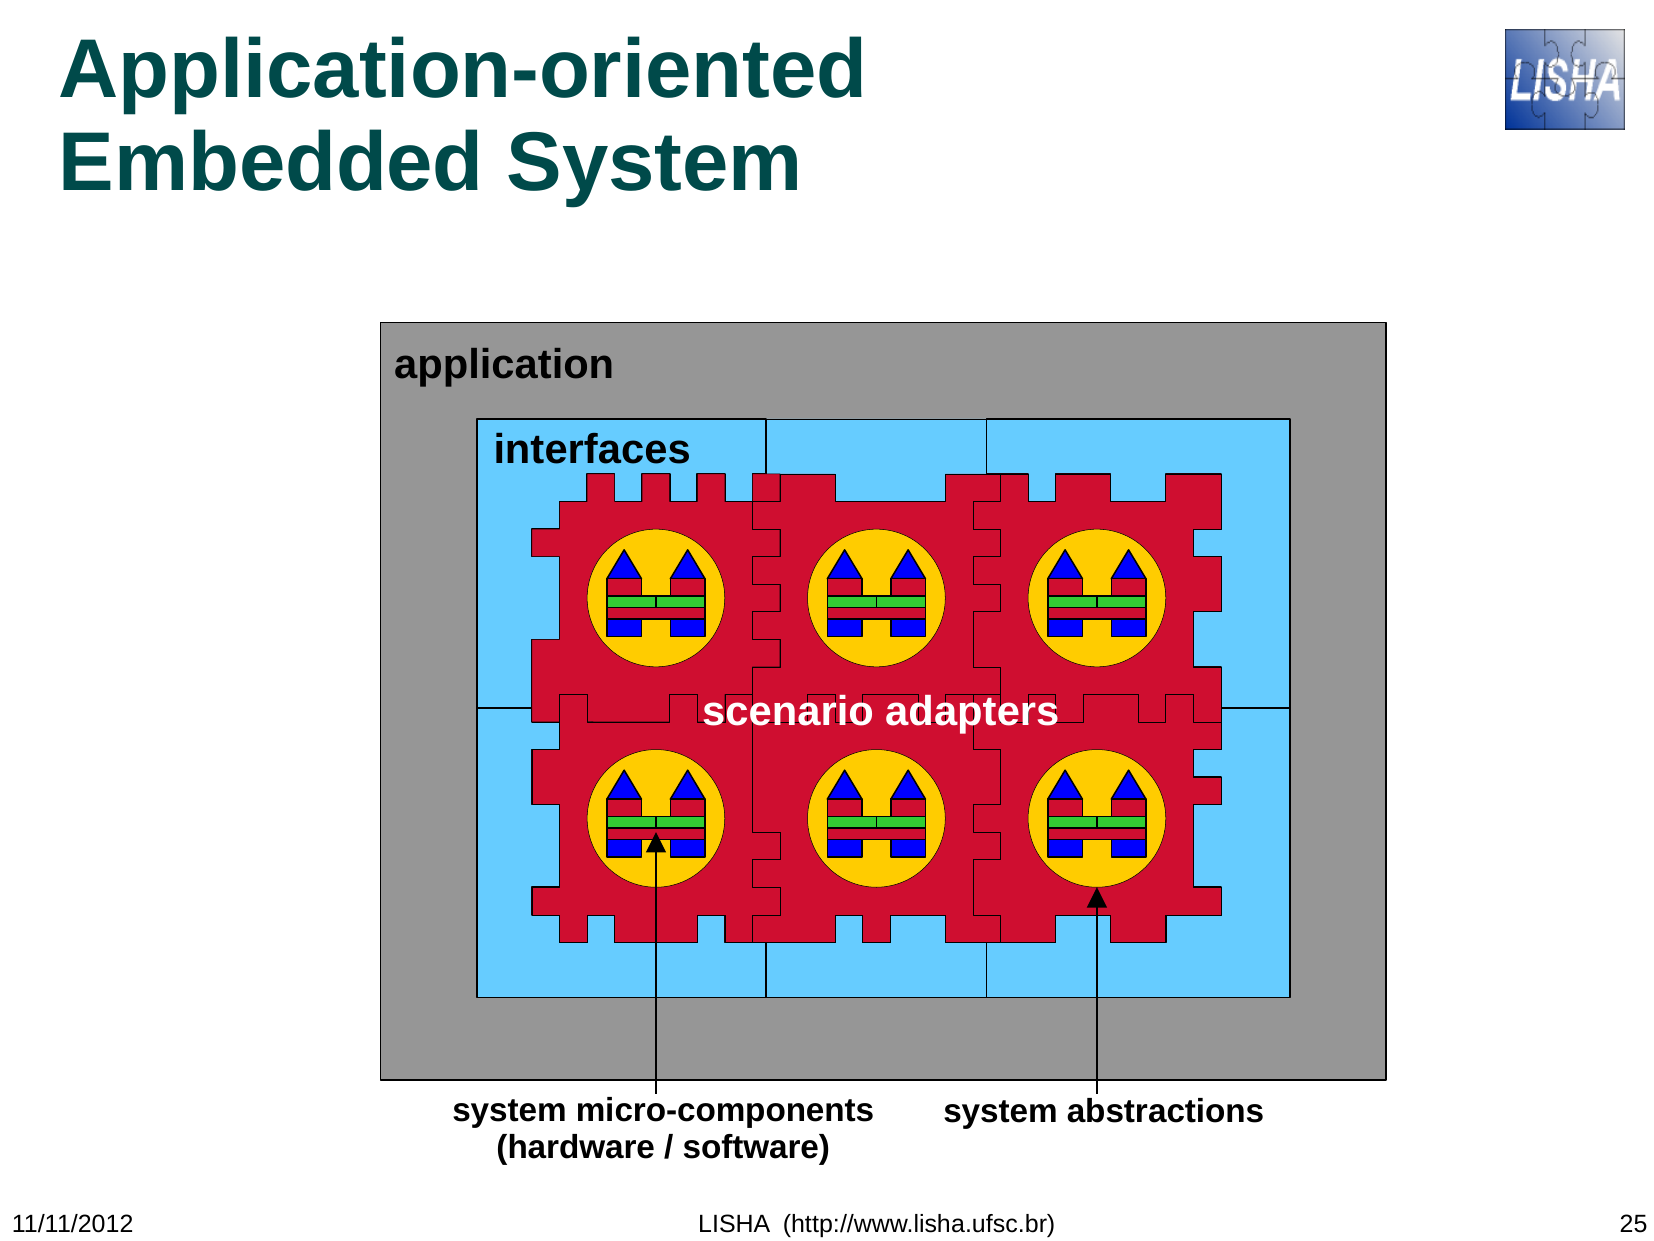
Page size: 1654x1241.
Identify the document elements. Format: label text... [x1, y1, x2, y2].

text_box system abstractions [924, 1080, 1285, 1142]
text_box system micro-components (hardware / software) [426, 1083, 901, 1174]
text_box scenario adapters [687, 680, 1075, 743]
text_box [380, 322, 1387, 1081]
picture [1505, 29, 1625, 130]
text_box interfaces [478, 418, 707, 481]
text_box application [378, 333, 630, 396]
title Application-oriented Embedded System [58, 11, 1463, 219]
